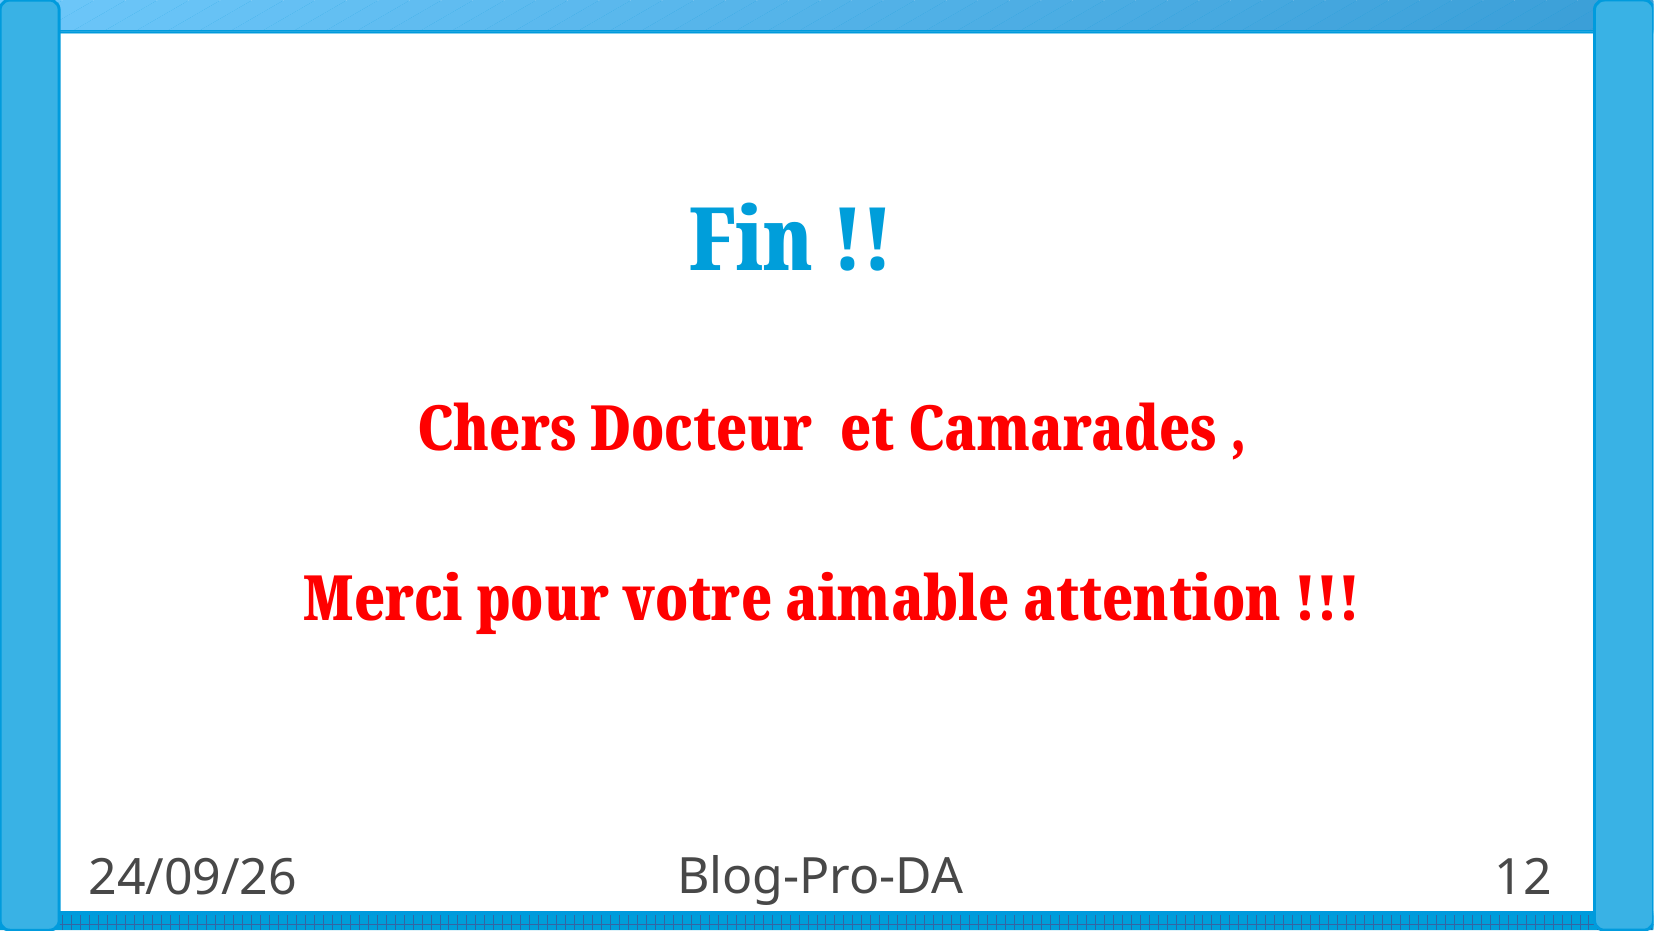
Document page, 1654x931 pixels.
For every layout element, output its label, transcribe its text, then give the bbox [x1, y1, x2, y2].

text_box [0, 0, 60, 931]
text_box [1594, 0, 1654, 931]
subtitle Chers Docteur et Camarades , Merci pour votre aimable attention !!! [88, 383, 1577, 639]
text_box Fin !! [549, 147, 1034, 325]
